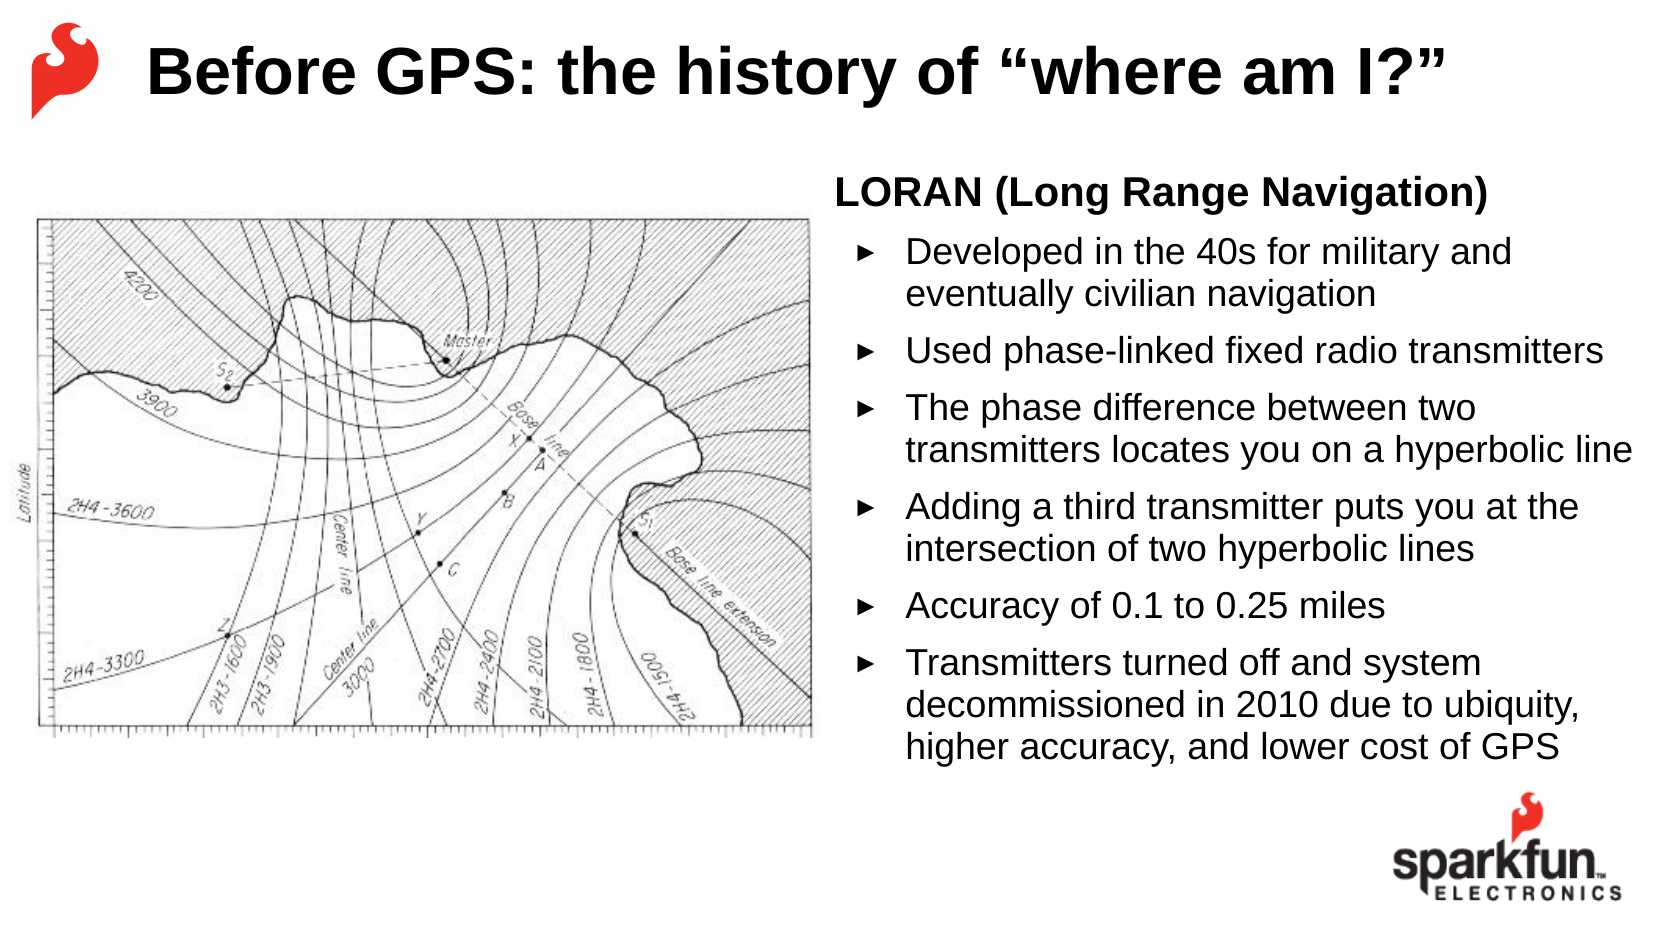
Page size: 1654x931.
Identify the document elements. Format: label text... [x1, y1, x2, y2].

title Before GPS: the history of “where am I?” [146, 33, 1570, 109]
picture [0, 211, 763, 738]
list LORAN (Long Range Navigation) Developed in the 40s for military and eventually civilian navigation Used phase-linked fixed radio transmitters The phase difference between two transmitters locates you on a hyperbolic line Adding a third transmitter puts you at the intersection of two hyperbolic lines Accuracy of 0.1 to 0.25 miles Transmitters turned off and system decommissioned in 2010 due to ubiquity, higher accuracy, and lower cost of GPS [763, 169, 1637, 846]
picture [1363, 749, 1651, 926]
picture [0, 5, 171, 133]
